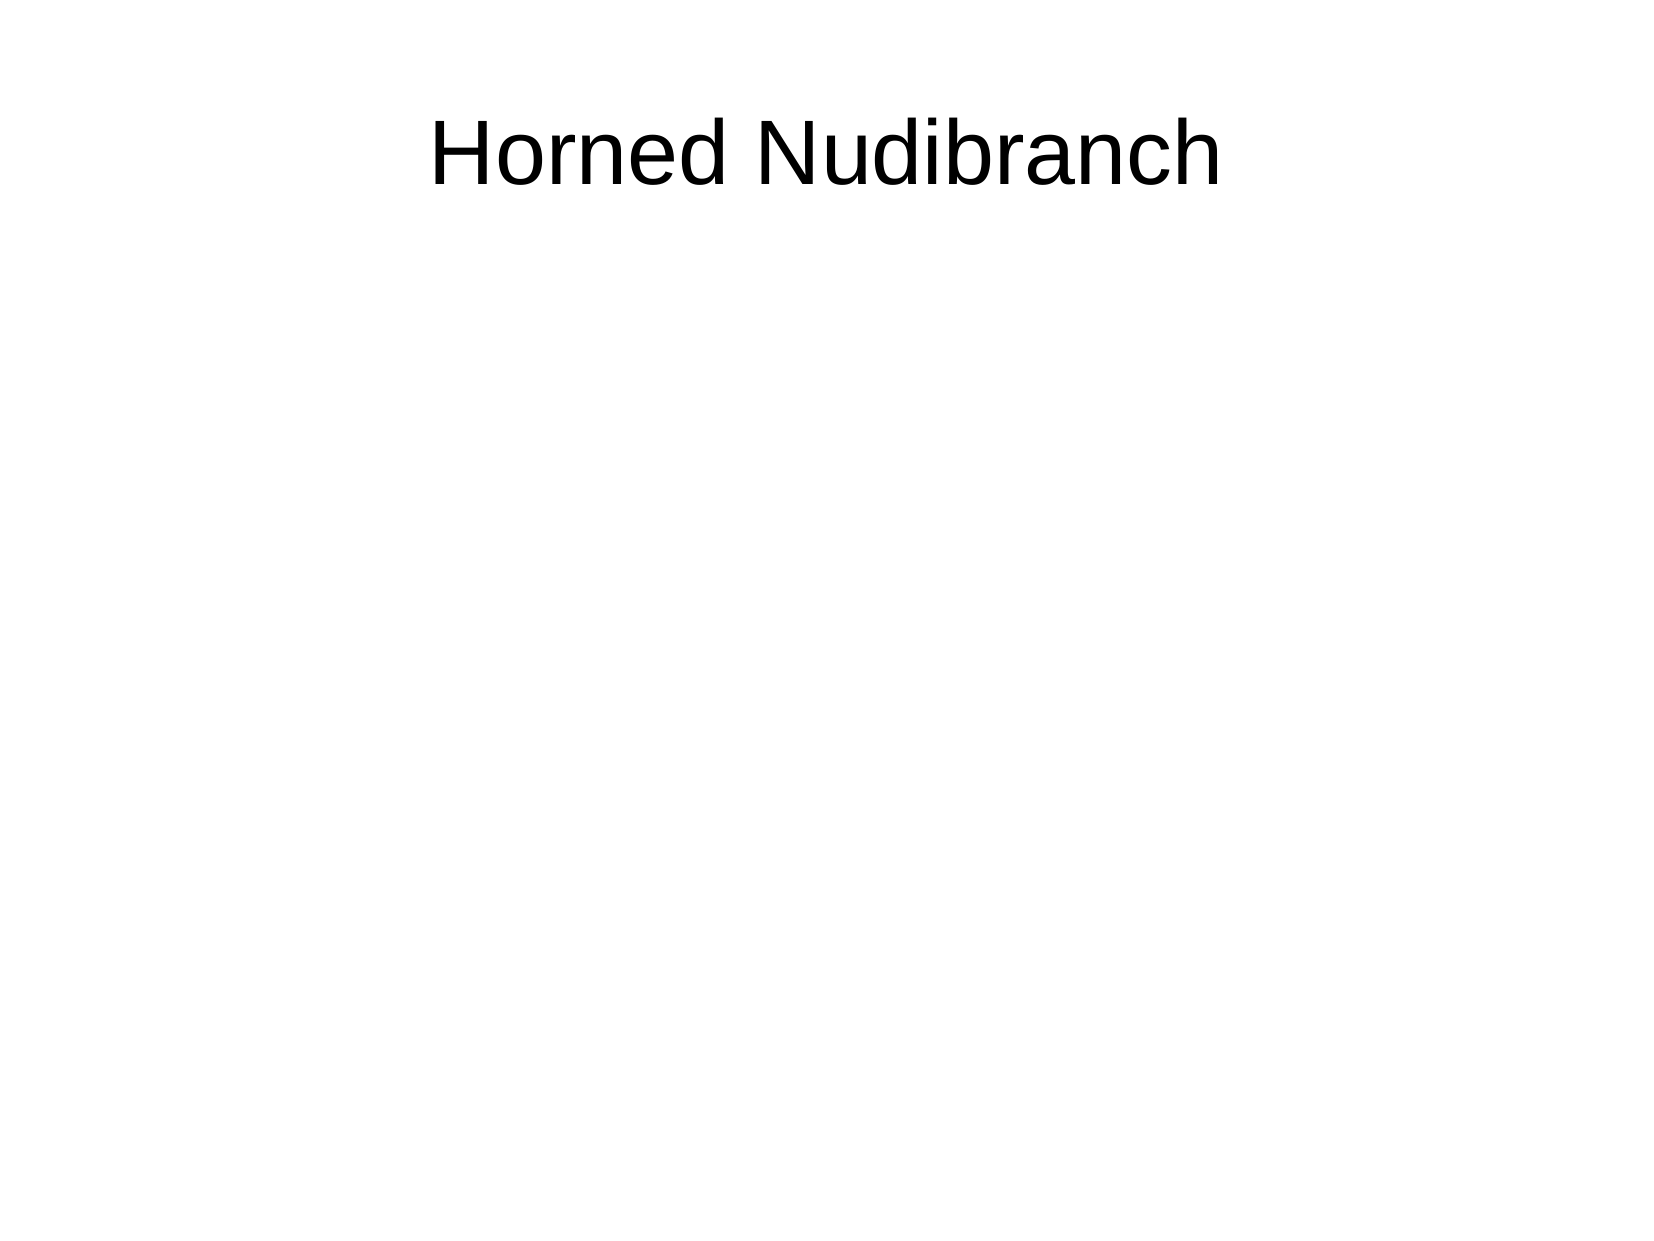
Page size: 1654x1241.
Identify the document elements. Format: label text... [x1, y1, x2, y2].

title Horned Nudibranch [82, 49, 1571, 257]
